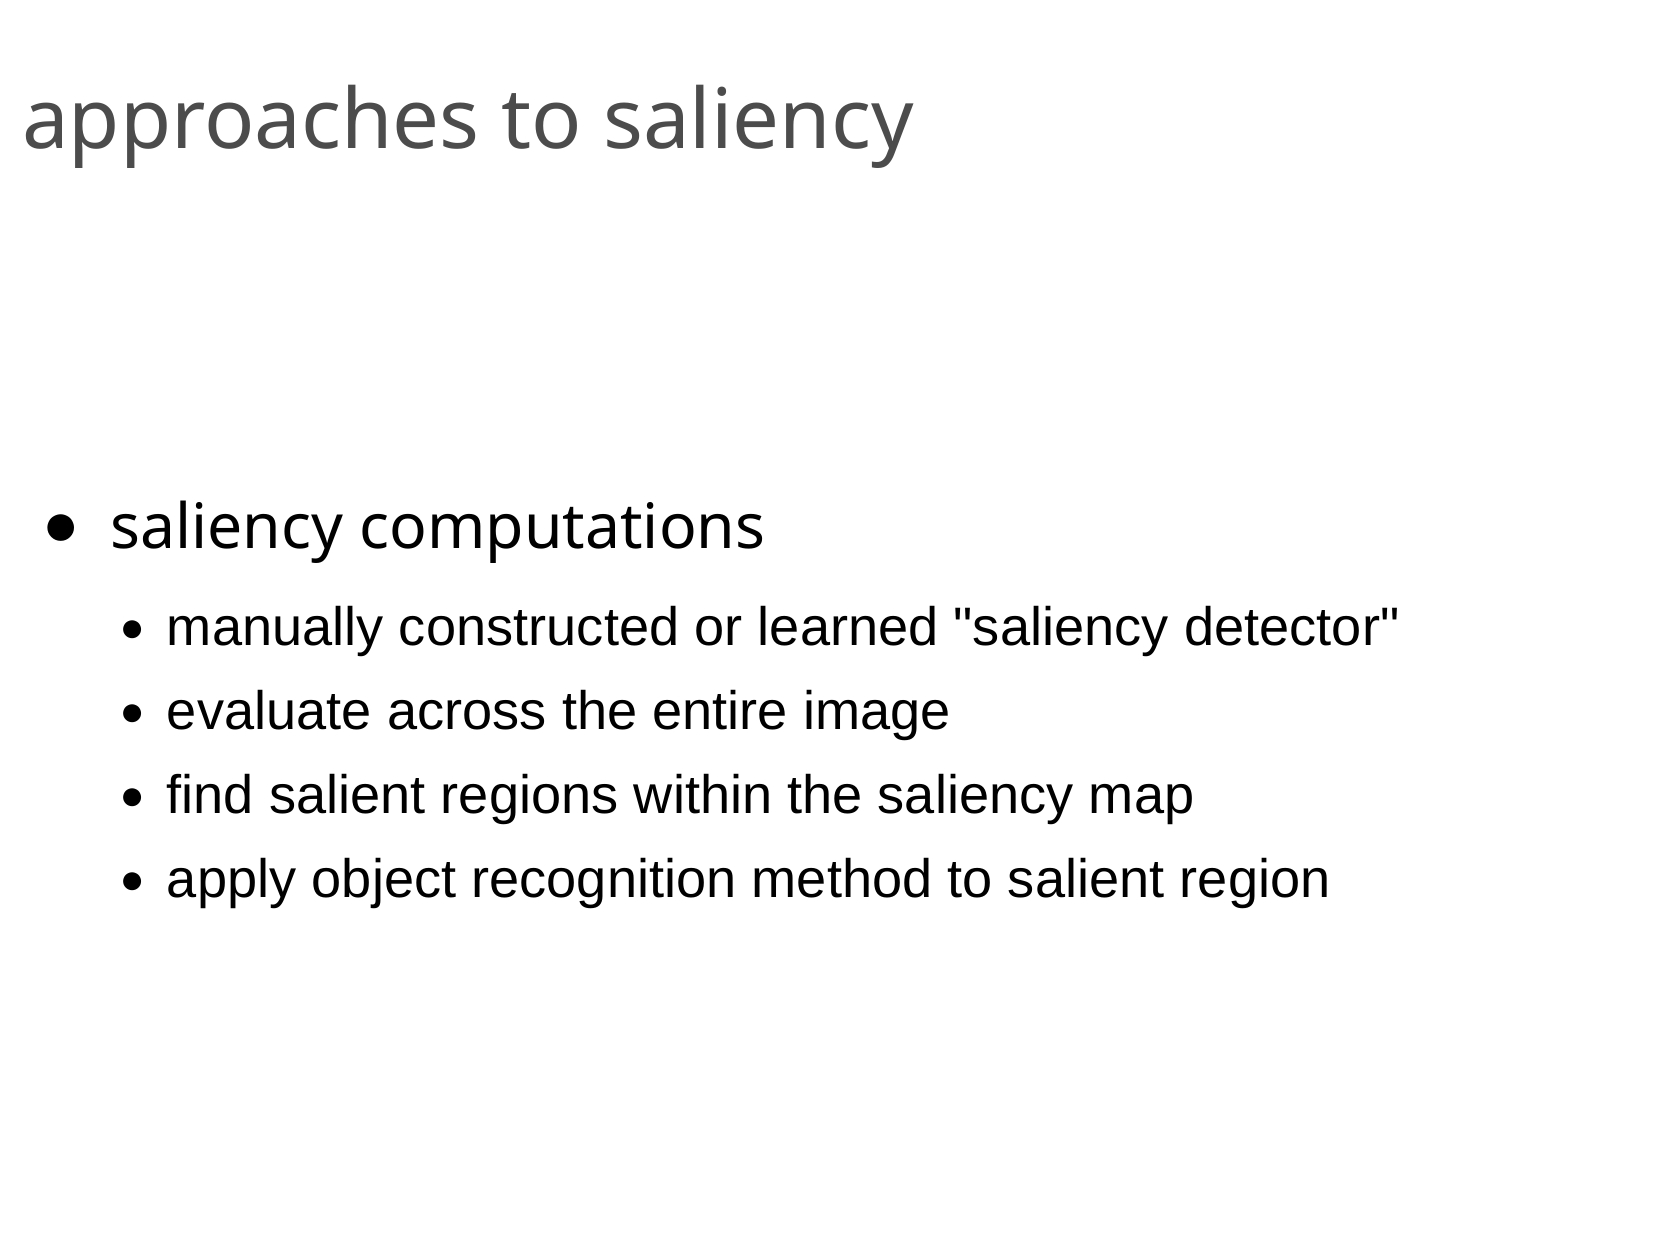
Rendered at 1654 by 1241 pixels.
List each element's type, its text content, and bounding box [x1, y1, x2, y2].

list saliency computations manually constructed or learned "saliency detector" evaluate across the entire image find salient regions within the saliency map apply object recognition method to salient region [25, 226, 1654, 1166]
title approaches to saliency [22, 19, 1654, 213]
